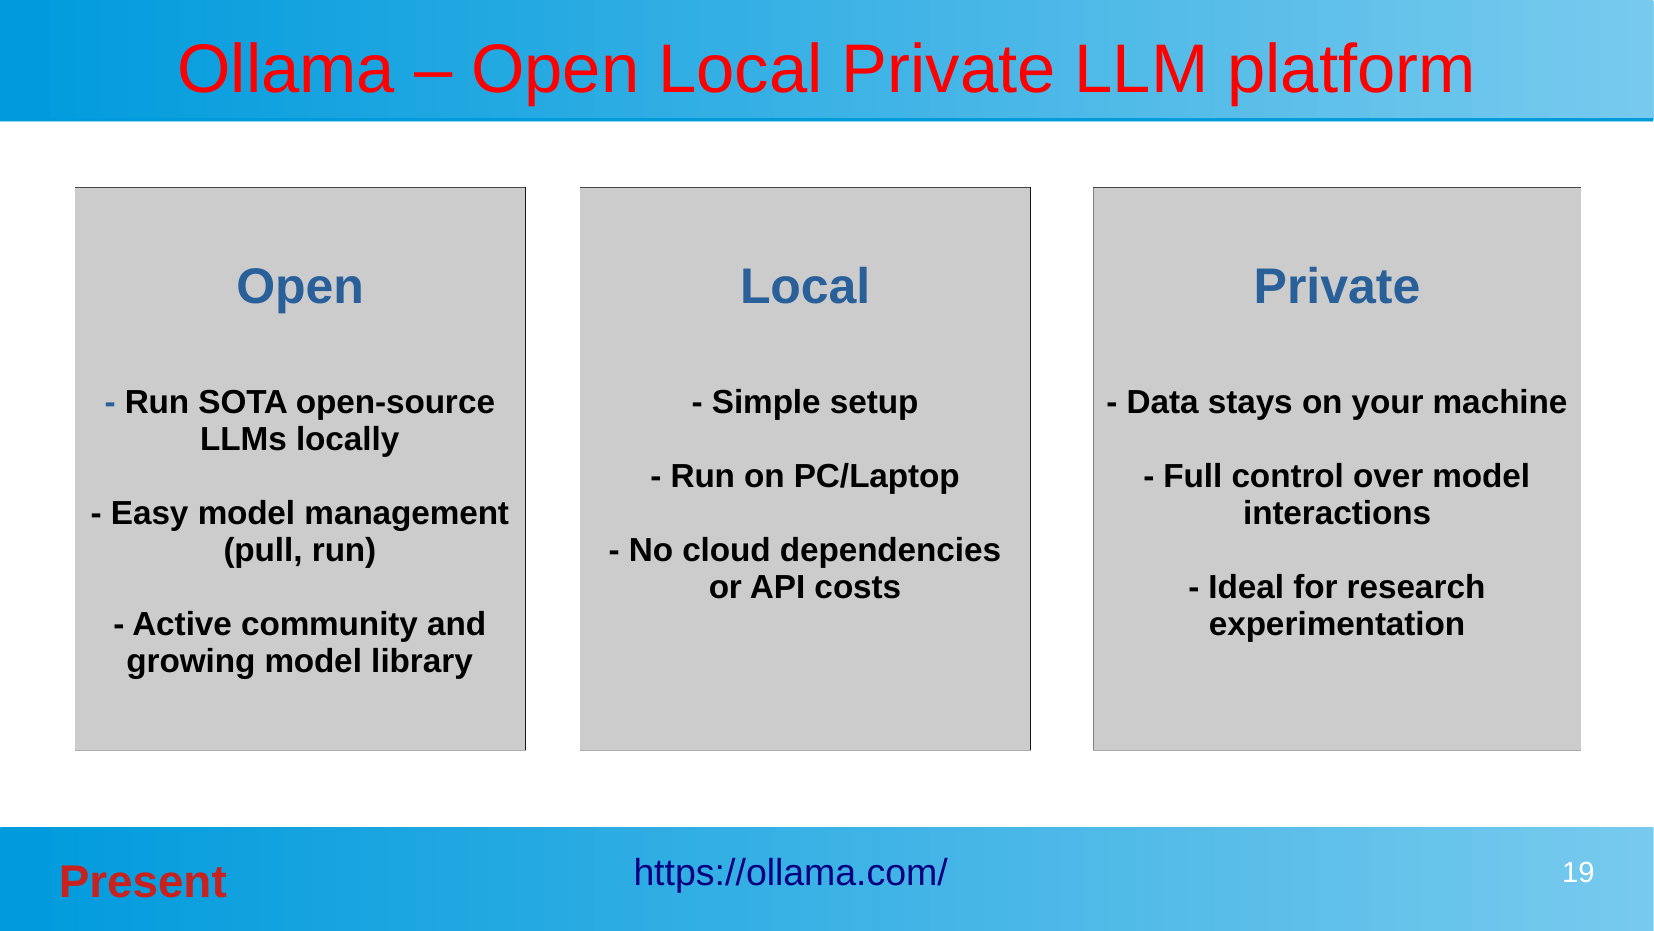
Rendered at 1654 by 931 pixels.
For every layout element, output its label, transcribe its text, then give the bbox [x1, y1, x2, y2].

title Ollama – Open Local Private LLM platform [59, 29, 1595, 108]
title Local - Simple setup - Run on PC/Laptop - No cloud dependencies or API costs [580, 187, 1031, 751]
text_box https://ollama.com/ [618, 844, 1126, 901]
title Private - Data stays on your machine - Full control over model interactions - Ideal for research experimentation [1093, 187, 1581, 751]
title Open - Run SOTA open-source LLMs locally - Easy model management (pull, run) - Active community and growing model library [75, 187, 526, 751]
